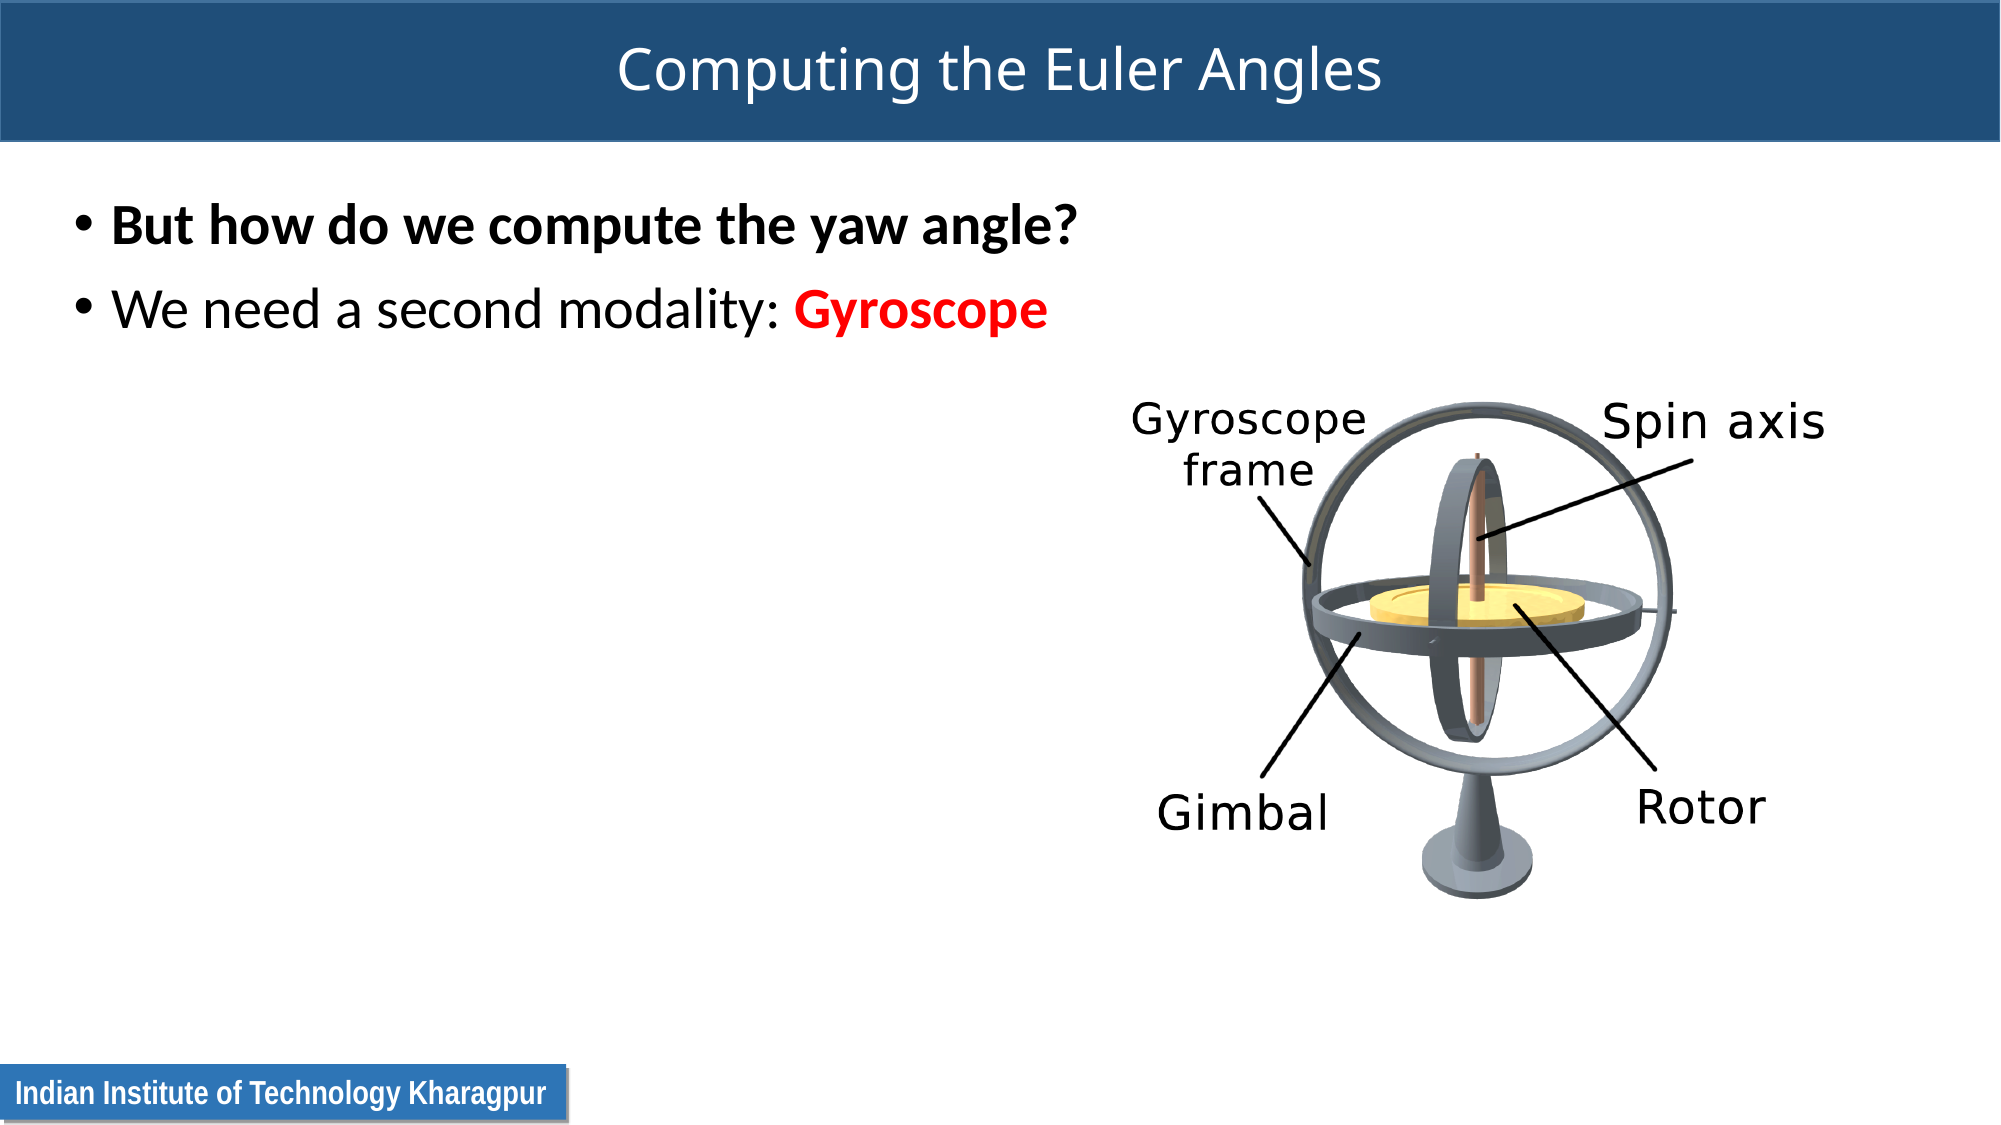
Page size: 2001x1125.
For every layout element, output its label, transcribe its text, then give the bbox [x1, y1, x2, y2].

picture [1123, 389, 1831, 920]
list But how do we compute the yaw angle? We need a second modality: Gyroscope [58, 186, 1954, 1065]
title Computing the Euler Angles [0, 1, 2000, 141]
